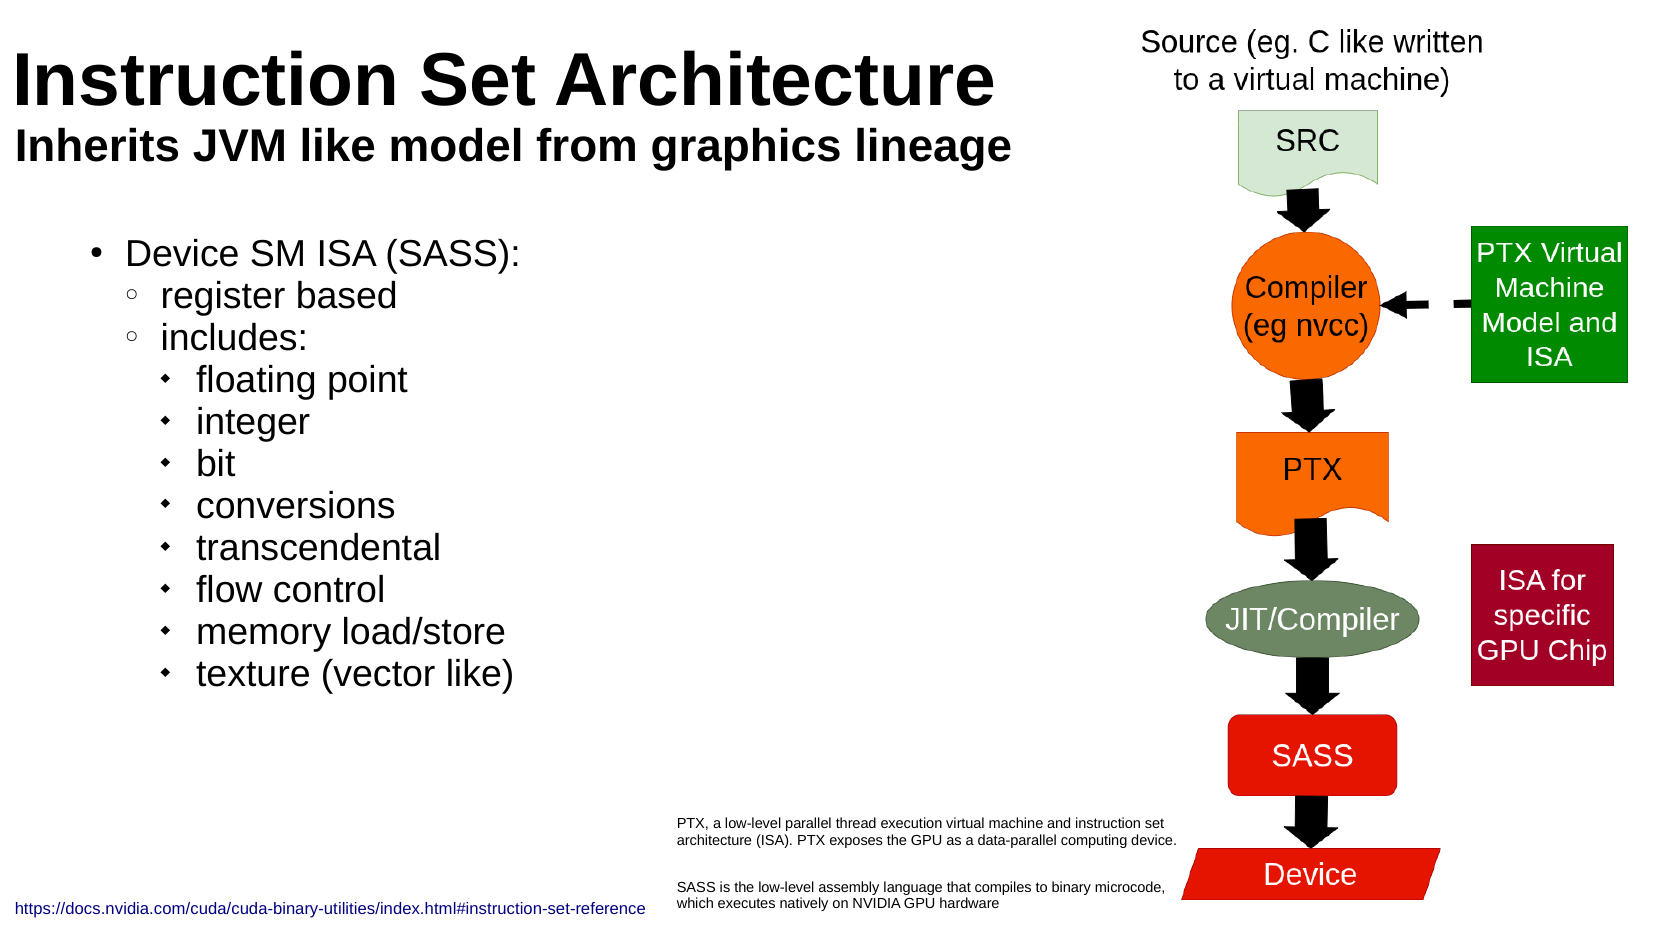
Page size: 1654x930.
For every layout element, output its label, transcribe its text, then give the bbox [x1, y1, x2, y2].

picture [1125, 23, 1628, 901]
text_box SASS is the low-level assembly language that compiles to binary microcode, which executes natively on NVIDIA GPU hardware [662, 871, 1201, 930]
text_box PTX, a low-level parallel thread execution virtual machine and instruction set architecture (ISA). PTX exposes the GPU as a data-parallel computing device. [662, 808, 1201, 871]
text_box https://docs.nvidia.com/cuda/cuda-binary-utilities/index.html#instruction-set-reference [0, 891, 662, 930]
text_box Inherits JVM like model from graphics lineage [0, 112, 1088, 202]
title Instruction Set Architecture [12, 23, 1125, 136]
text_box Device SM ISA (SASS): register based includes: floating point integer bit conversions transcendental flow control memory load/store texture (vector like) [75, 225, 1126, 702]
